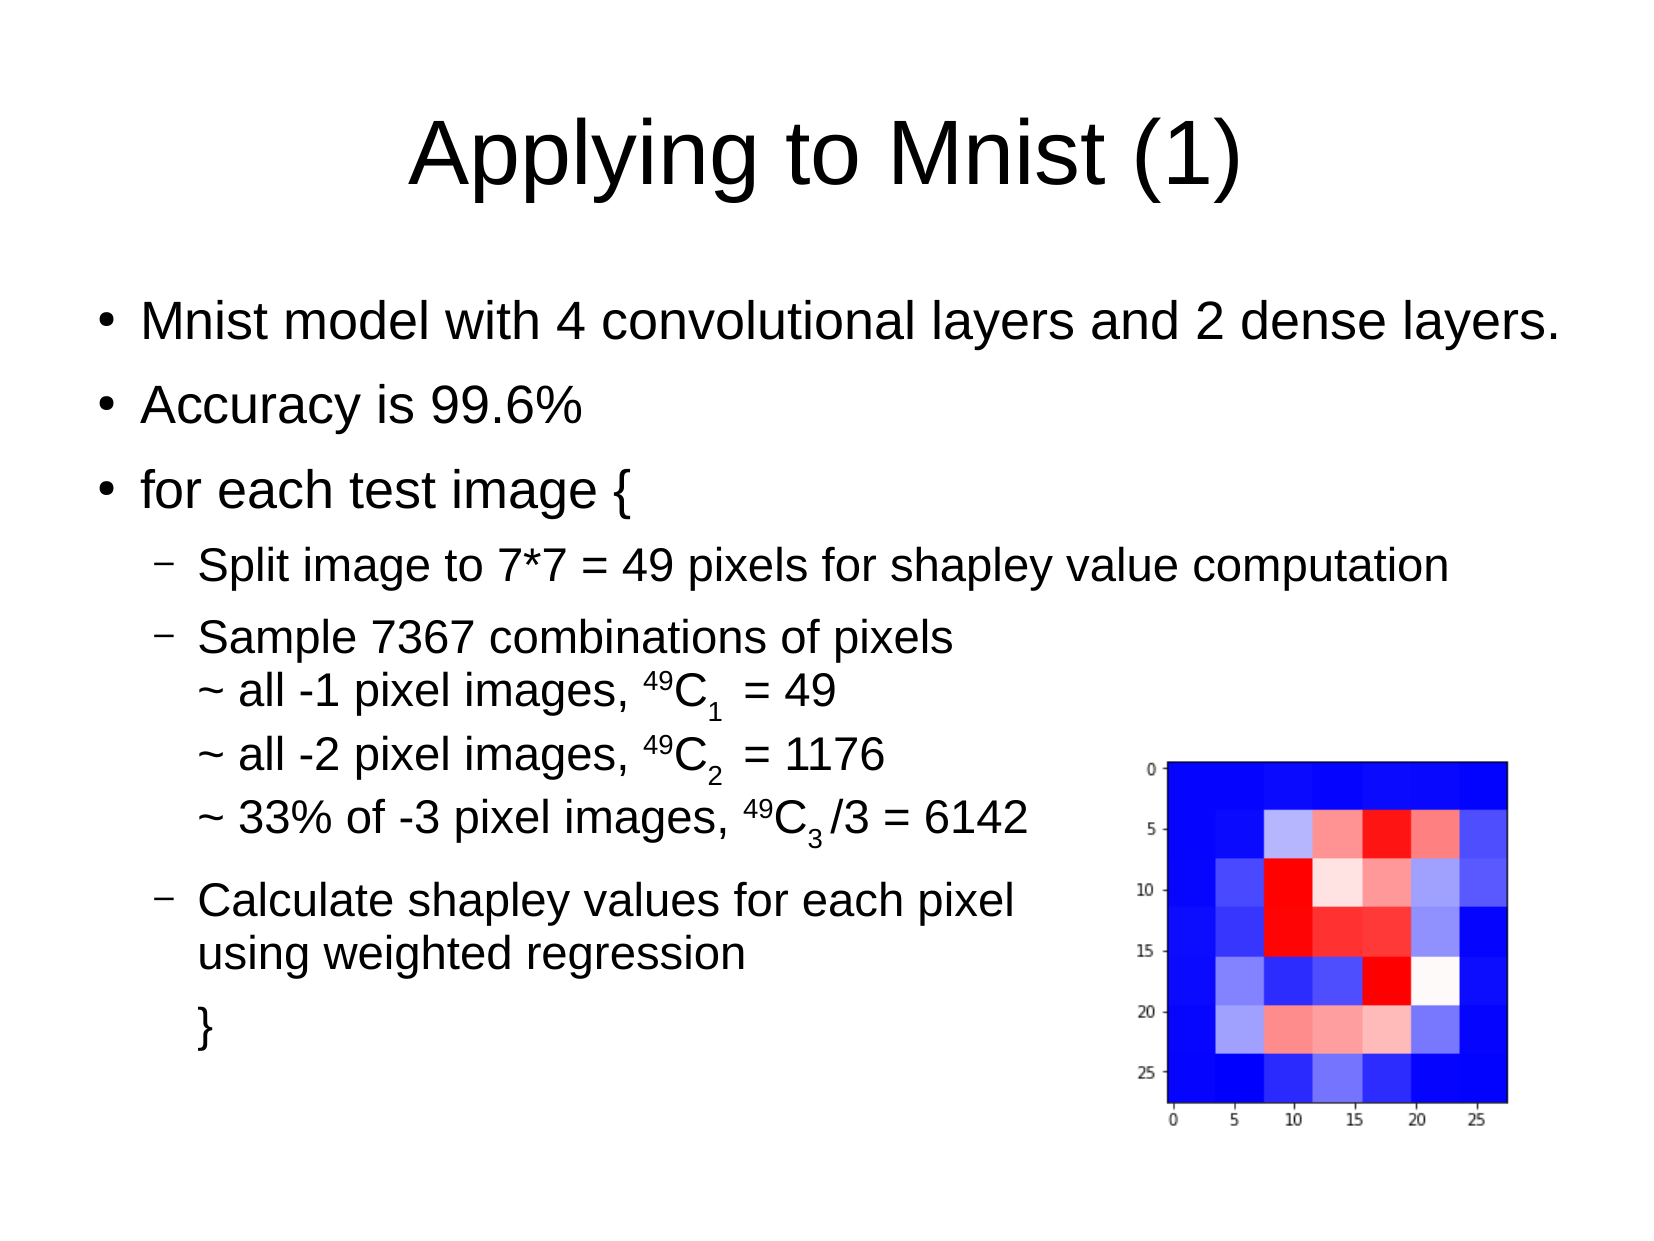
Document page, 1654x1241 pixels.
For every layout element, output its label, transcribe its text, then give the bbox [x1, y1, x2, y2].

title Applying to Mnist (1) [82, 49, 1571, 257]
list Mnist model with 4 convolutional layers and 2 dense layers. Accuracy is 99.6% for each test image { Split image to 7*7 = 49 pixels for shapley value computation Sample 7367 combinations of pixels ~ all -1 pixel images, 49C1 = 49 ~ all -2 pixel images, 49C2 = 1176 ~ 33% of -3 pixel images, 49C3 /3 = 6142 Calculate shapley values for each pixel using weighted regression } [82, 290, 1571, 1171]
picture [1125, 746, 1524, 1141]
